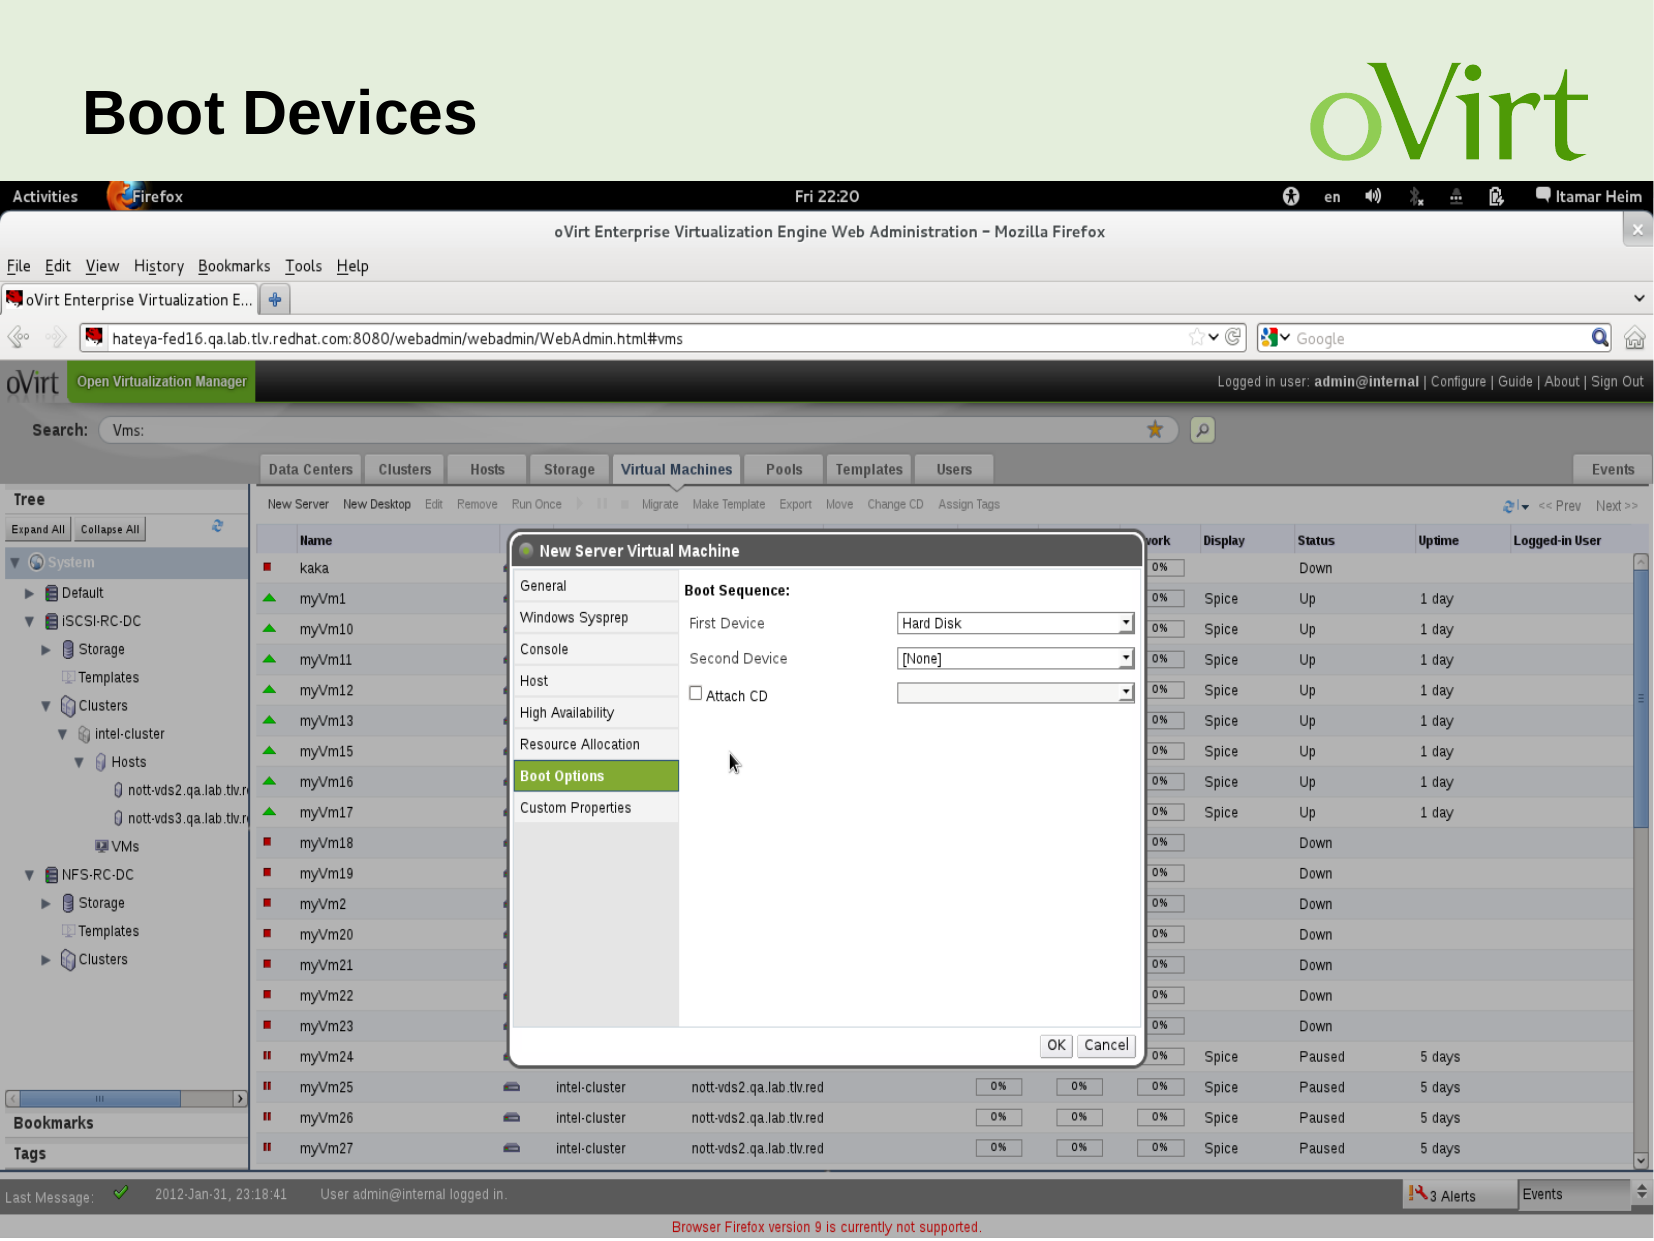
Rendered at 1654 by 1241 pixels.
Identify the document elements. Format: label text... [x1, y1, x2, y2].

picture [0, 181, 1654, 1238]
title Boot Devices [82, 37, 1571, 181]
